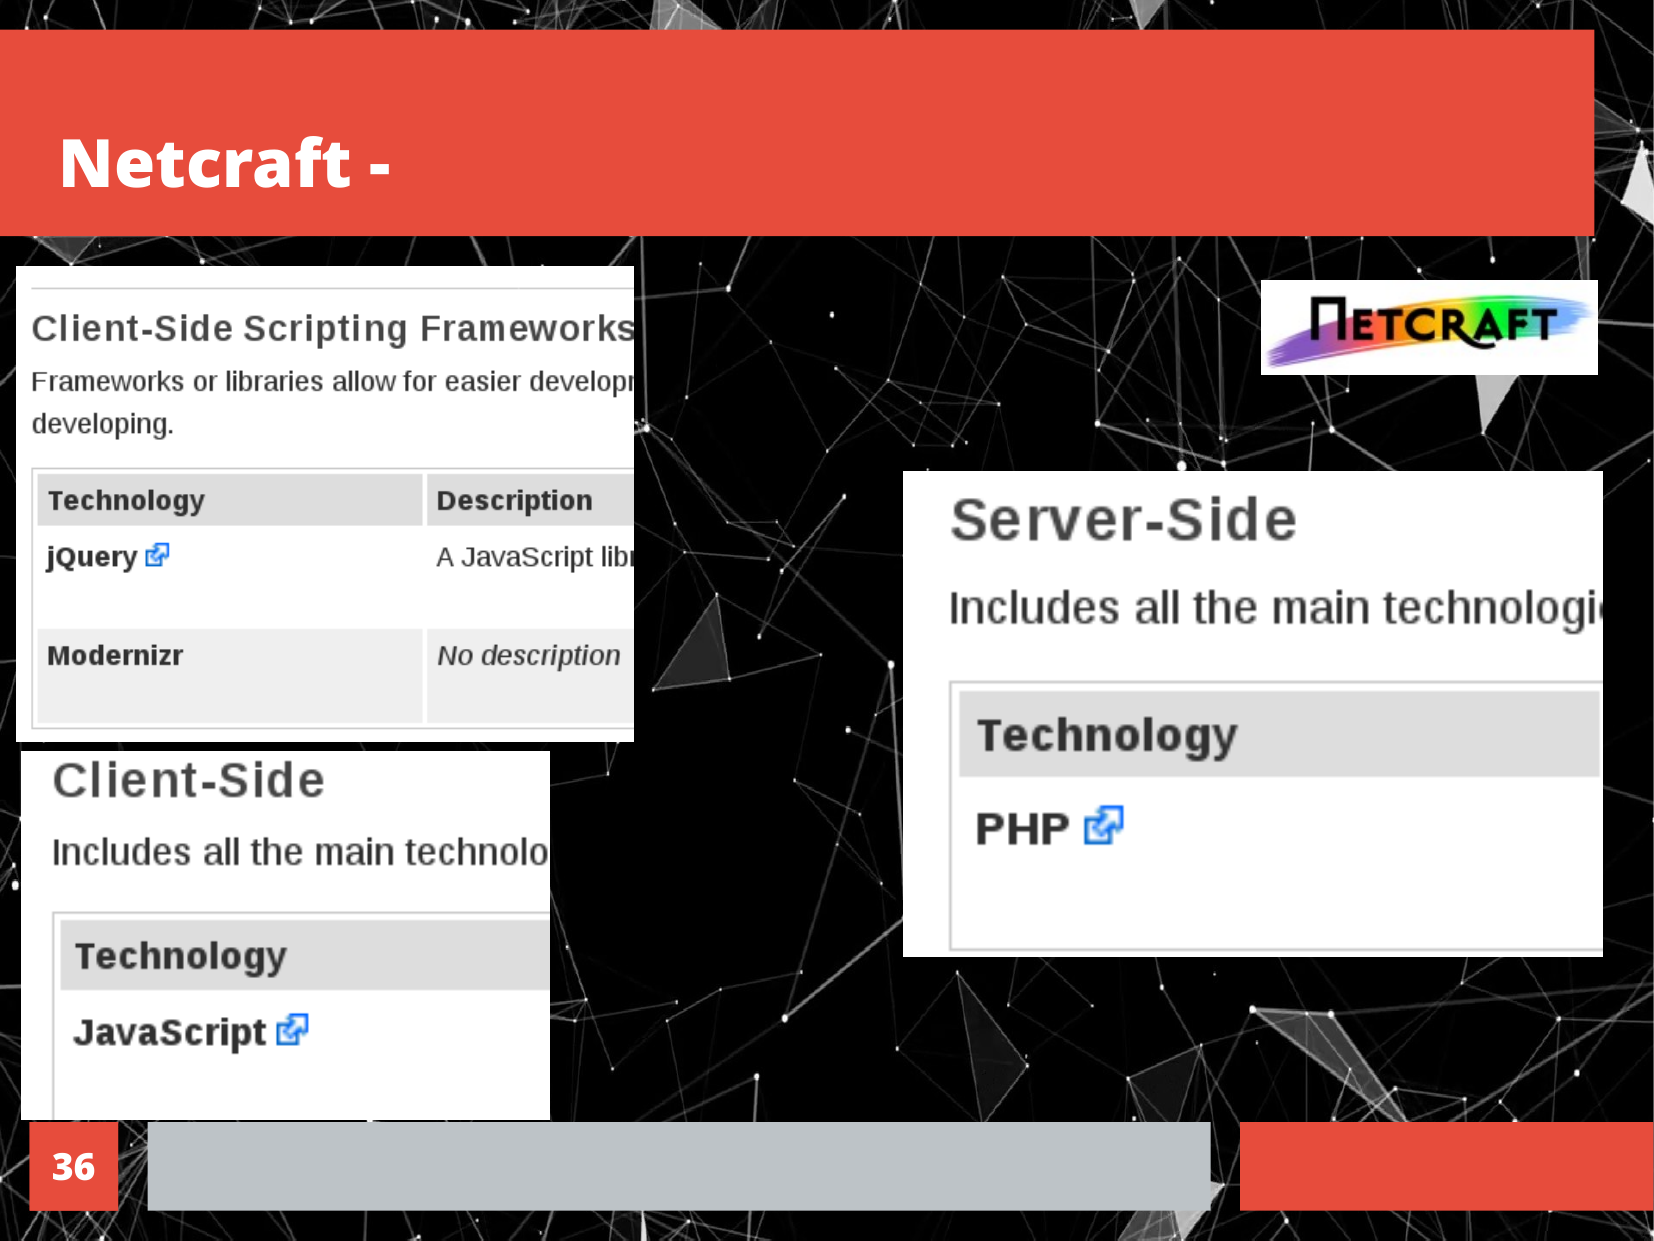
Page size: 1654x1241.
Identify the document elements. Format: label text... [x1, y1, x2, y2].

picture [0, 0, 1654, 1241]
title Netcraft - [59, 59, 1595, 207]
